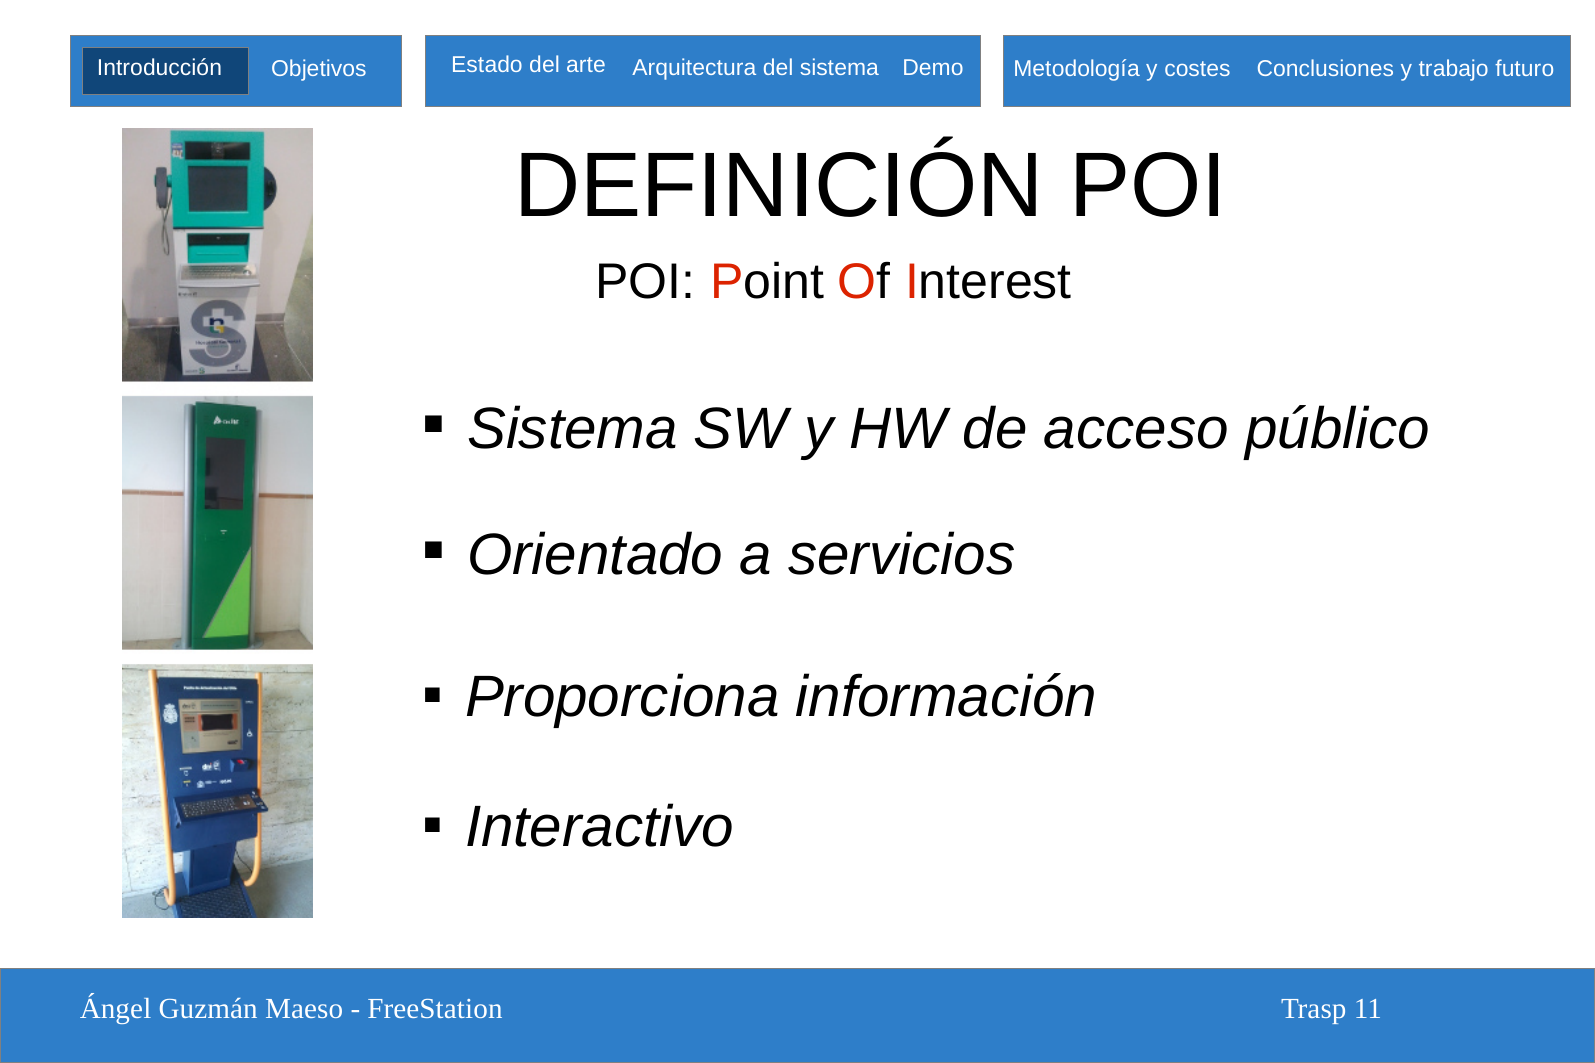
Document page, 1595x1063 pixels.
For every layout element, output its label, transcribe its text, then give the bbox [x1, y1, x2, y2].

title Objetivos [236, 36, 402, 101]
title Metodología y costes [981, 36, 1228, 101]
title DEFINICIÓN POI [313, 128, 1589, 240]
text_box [70, 100, 402, 107]
title Conclusiones y trabajo futuro [1228, 36, 1583, 101]
title Estado del arte [413, 41, 644, 89]
text_box [425, 88, 981, 107]
title Demo [868, 47, 999, 88]
title Introducción [70, 35, 249, 100]
text_box [425, 35, 981, 47]
text_box [1003, 101, 1571, 107]
text_box Sistema SW y HW de acceso público Orientado a servicios Proporciona información Interactivo [413, 387, 1512, 859]
text_box POI: Point Of Interest [344, 239, 1323, 323]
title Arquitectura del sistema [625, 41, 886, 94]
picture [122, 128, 313, 918]
